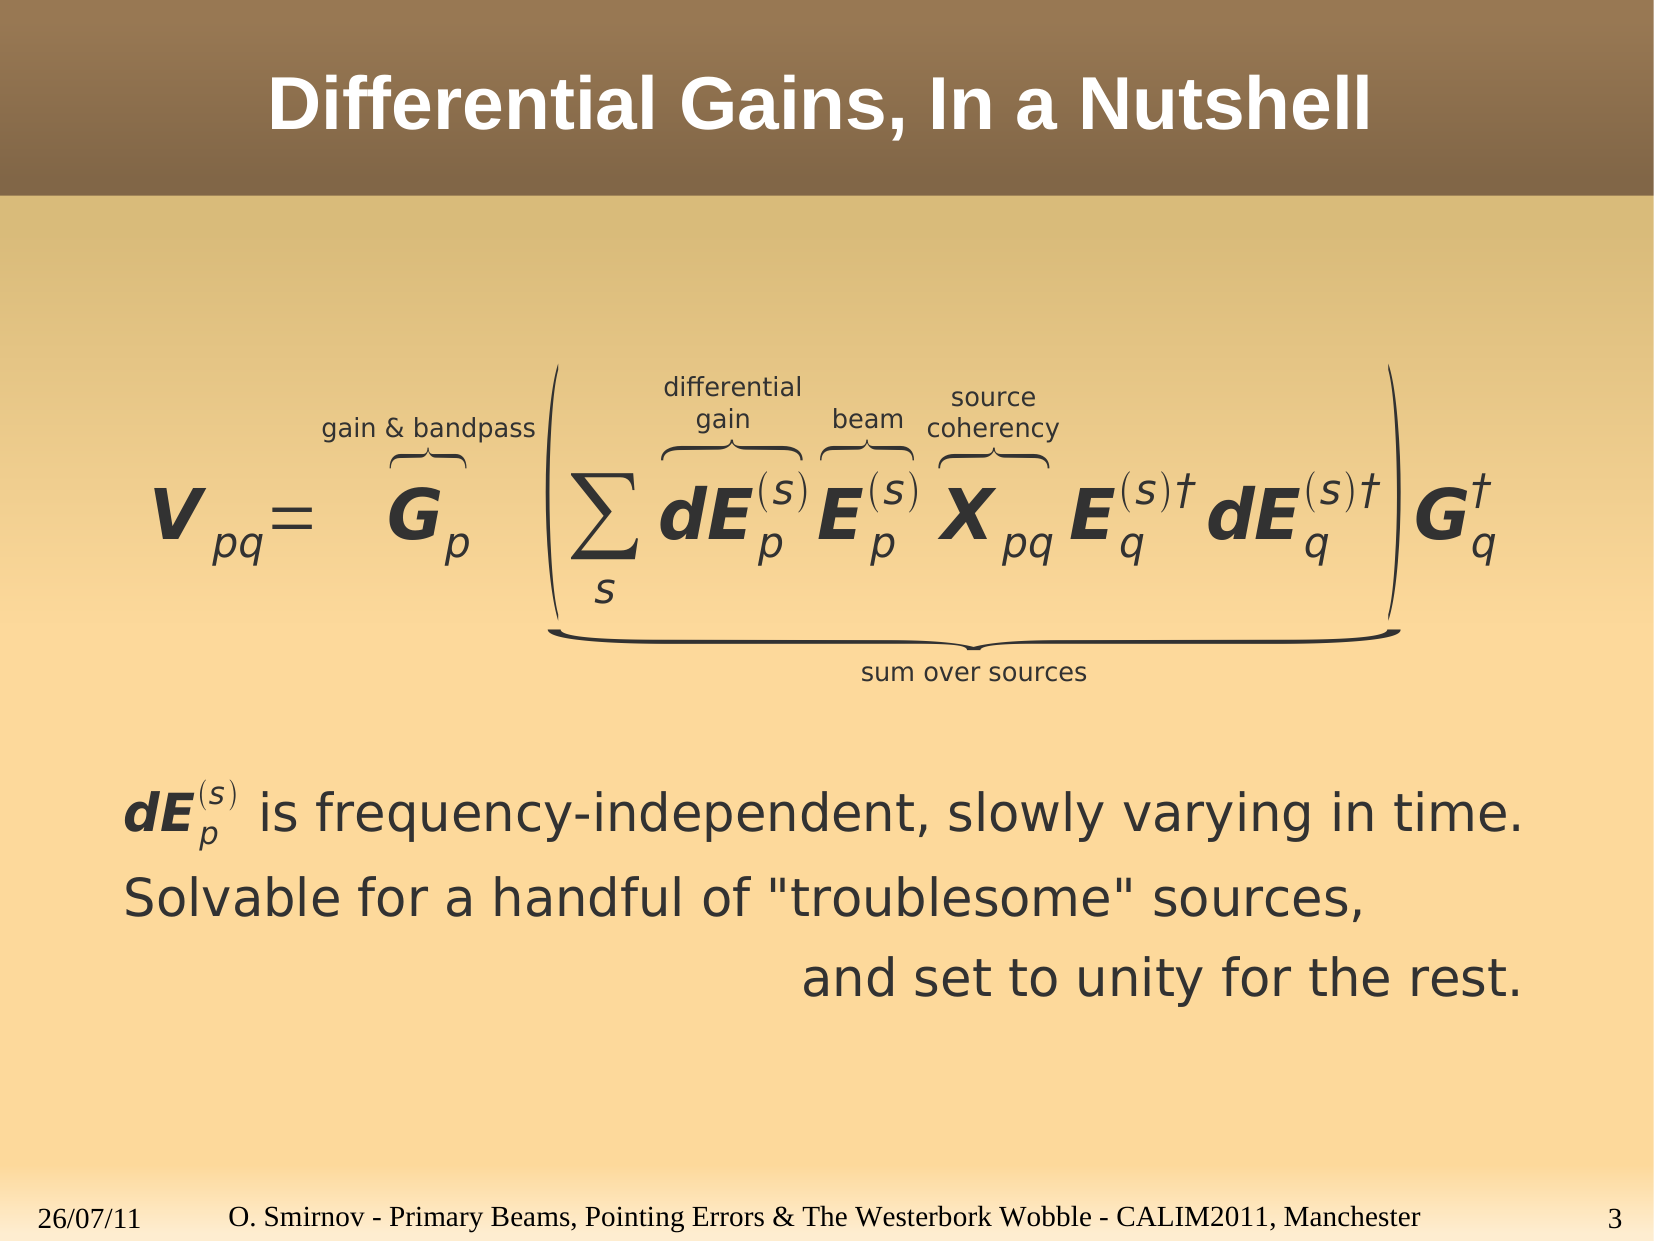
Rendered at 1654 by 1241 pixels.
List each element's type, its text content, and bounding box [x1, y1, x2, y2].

picture [0, 0, 1654, 1241]
title Differential Gains, In a Nutshell [76, 7, 1565, 200]
chart [117, 359, 1529, 1013]
